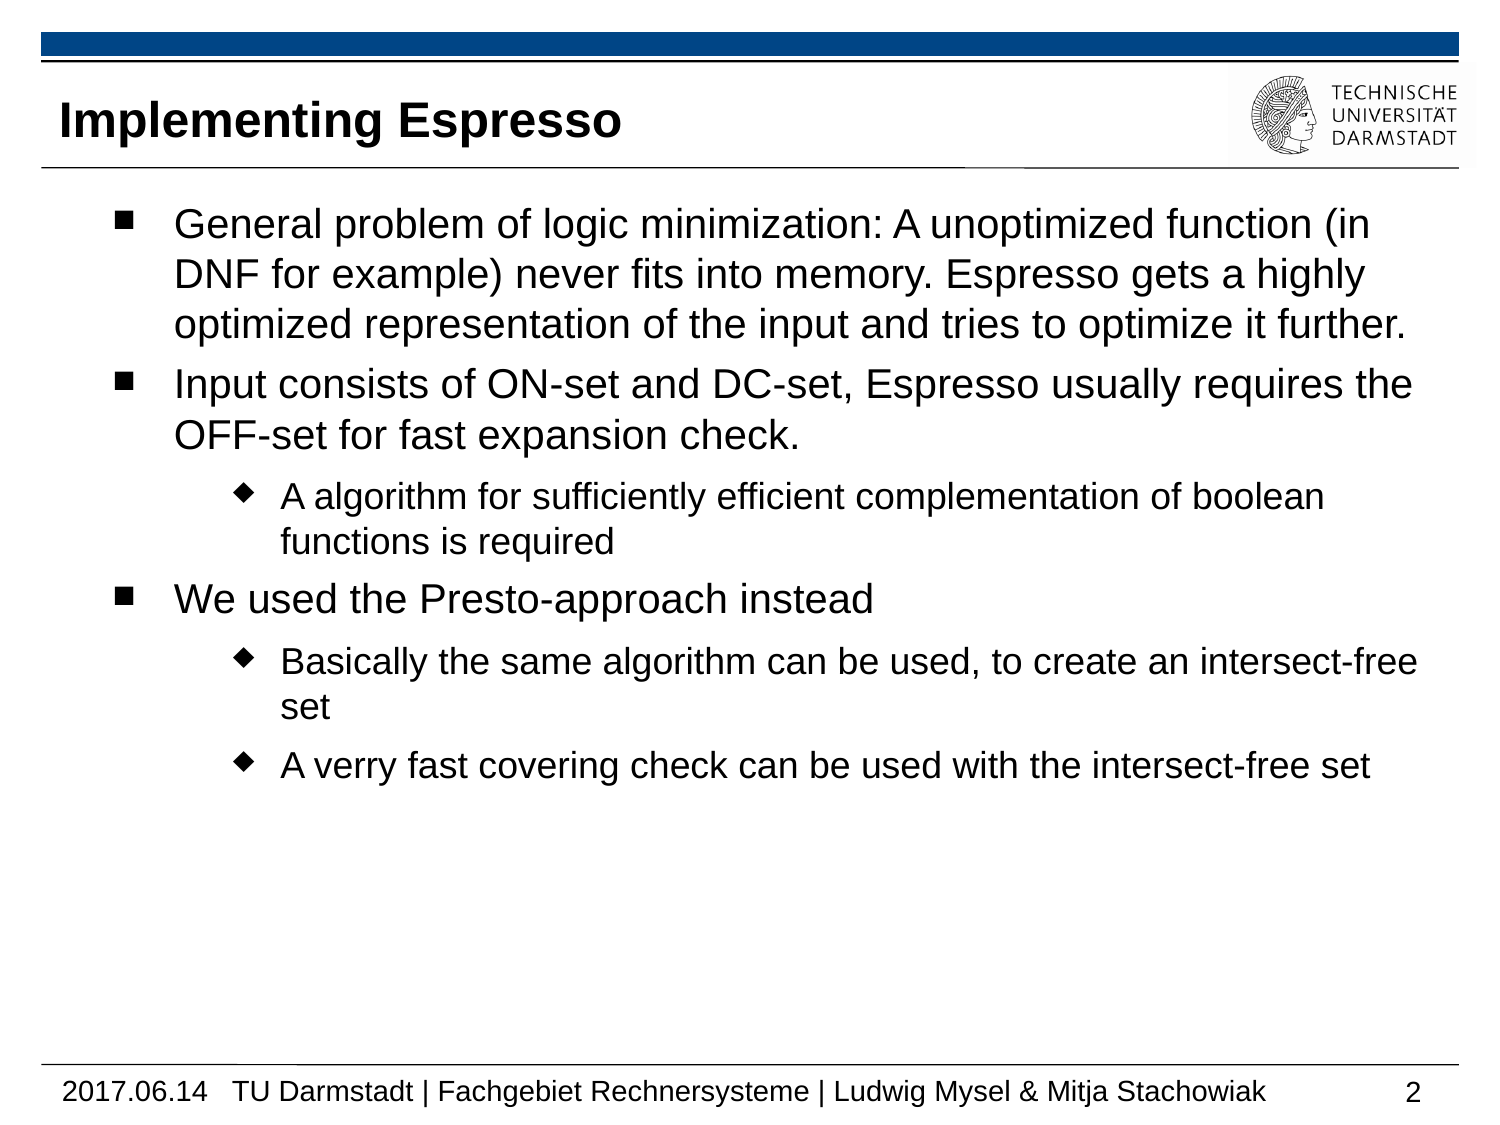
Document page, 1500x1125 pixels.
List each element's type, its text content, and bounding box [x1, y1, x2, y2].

picture [1228, 62, 1477, 168]
list General problem of logic minimization: A unoptimized function (in DNF for example) never fits into memory. Espresso gets a highly optimized representation of the input and tries to optimize it further. Input consists of ON-set and DC-set, Espresso usually requires the OFF-set for fast expansion check. A algorithm for sufficiently efficient complementation of boolean functions is required We used the Presto-approach instead Basically the same algorithm can be used, to create an intersect-free set A verry fast covering check can be used with the intersect-free set [41, 189, 1459, 1060]
title Implementing Espresso [58, 80, 1187, 154]
